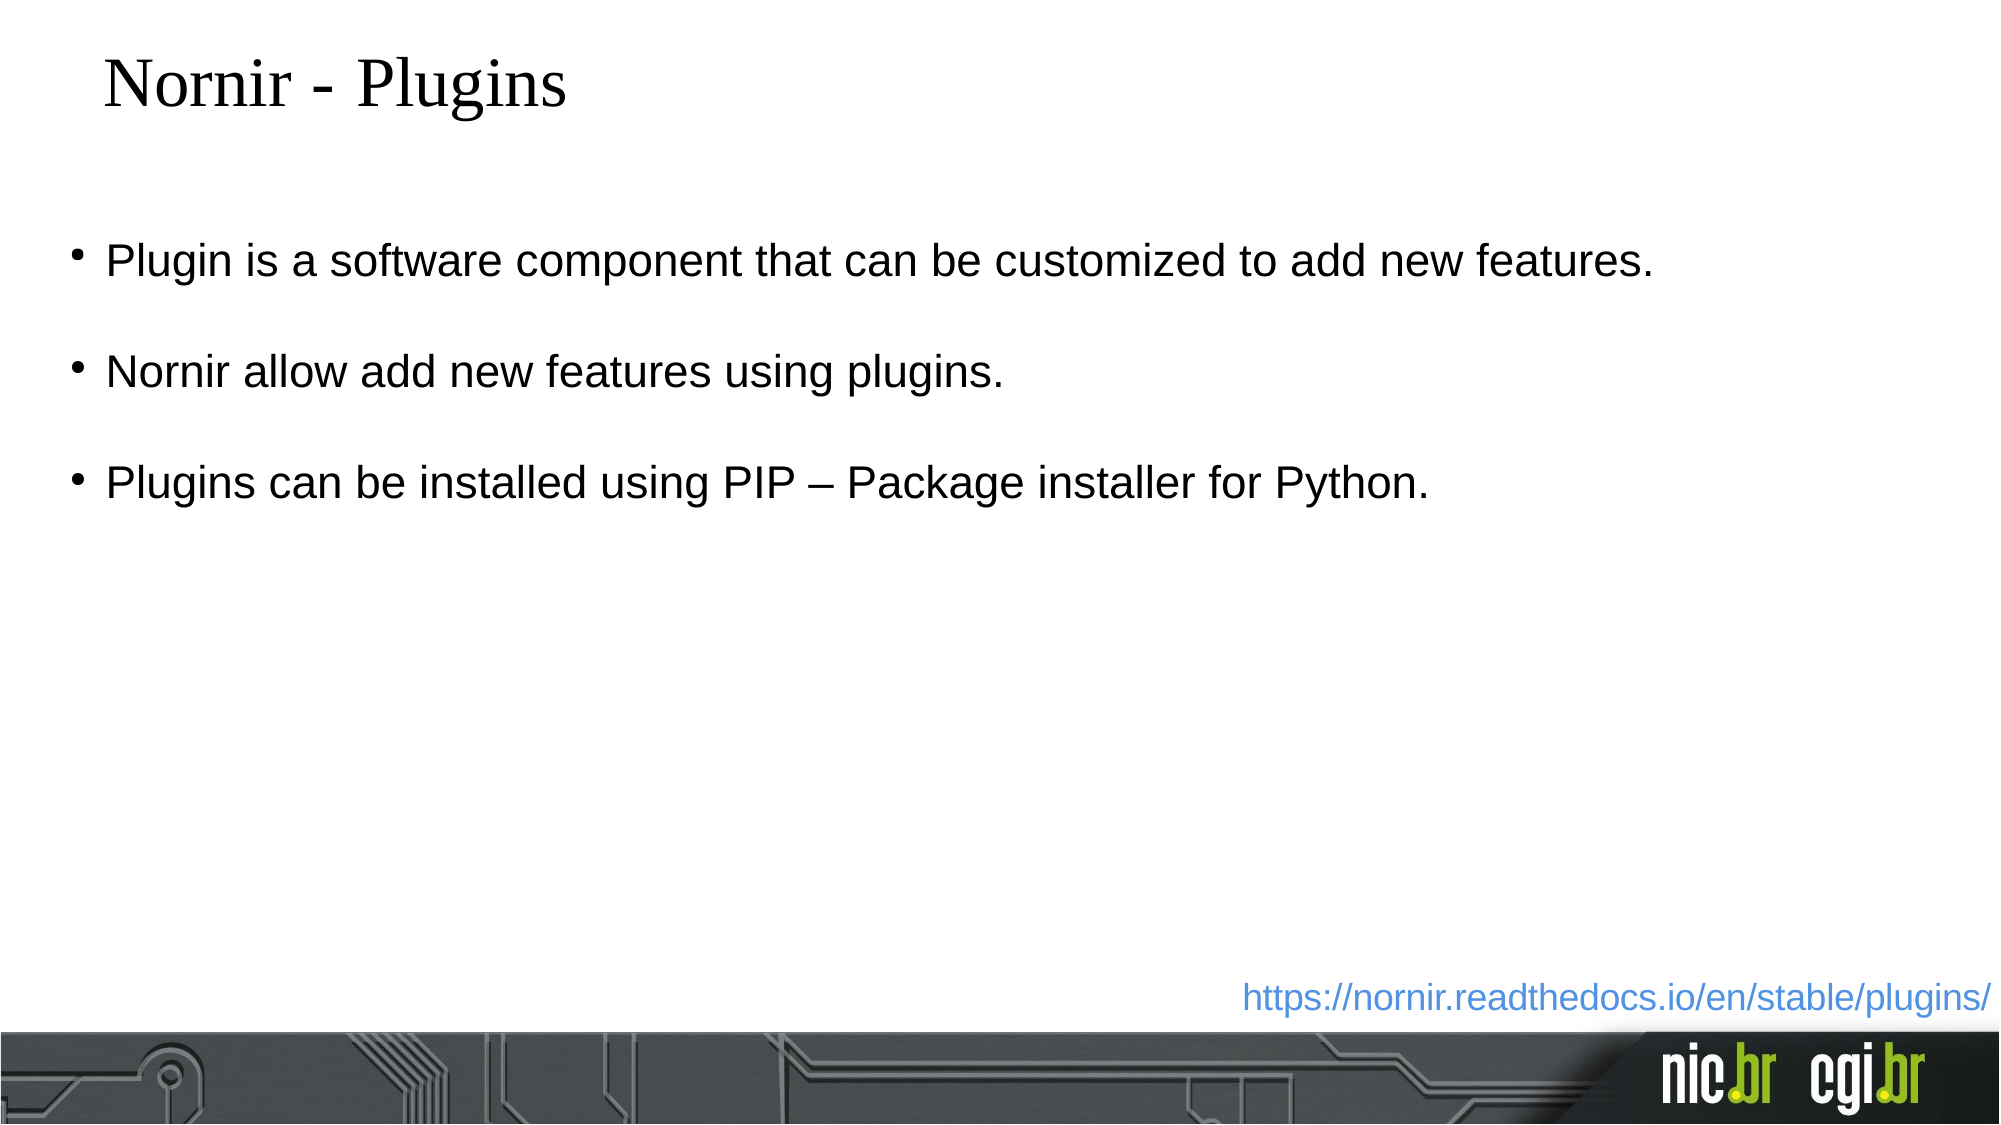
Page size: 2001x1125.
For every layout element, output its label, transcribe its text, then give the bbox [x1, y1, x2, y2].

picture [0, 0, 1999, 1124]
text_box Plugin is a software component that can be customized to add new features. Nornir allow add new features using plugins. Plugins can be installed using PIP – Package installer for Python. [68, 206, 1949, 693]
title Nornir - Plugins [78, 36, 1923, 122]
text_box https://nornir.readthedocs.io/en/stable/plugins/ [1240, 972, 2000, 1064]
